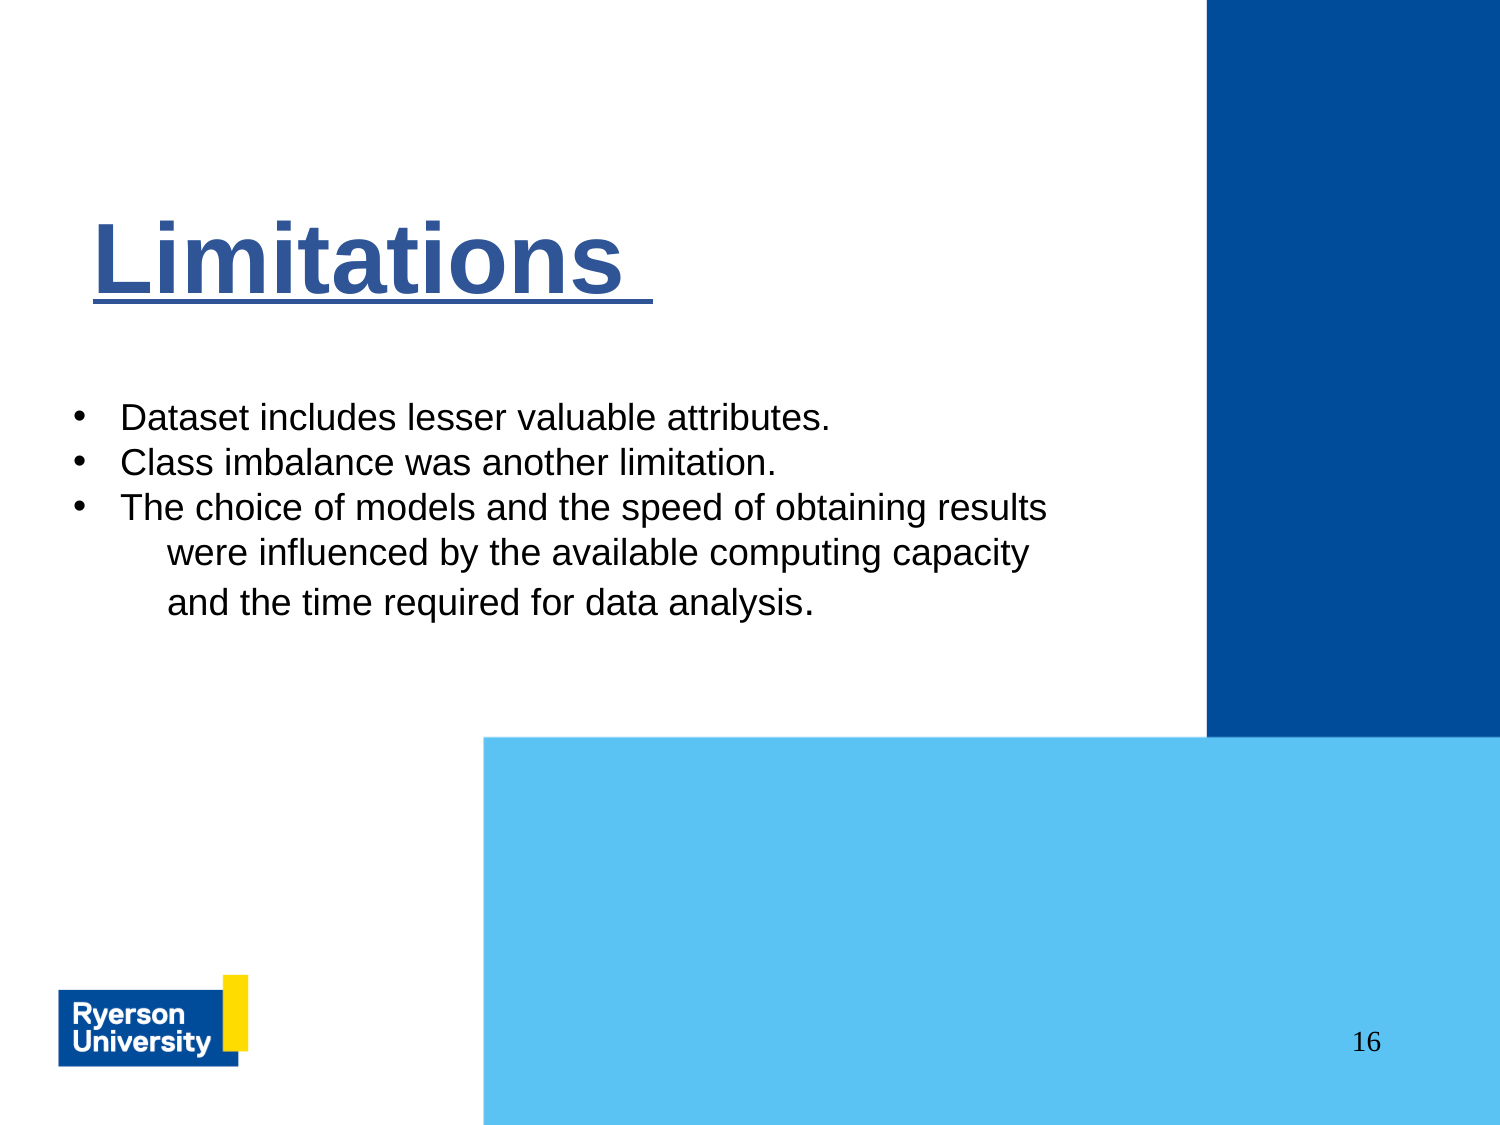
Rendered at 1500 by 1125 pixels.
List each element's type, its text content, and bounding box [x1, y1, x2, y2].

text_box [1336, 1009, 1445, 1070]
title Limitations [77, 199, 1106, 349]
text_box Dataset includes lesser valuable attributes. Class imbalance was another limitation. The choice of models and the speed of obtaining results were influenced by the available computing capacity and the time required for data analysis. [58, 385, 1106, 634]
